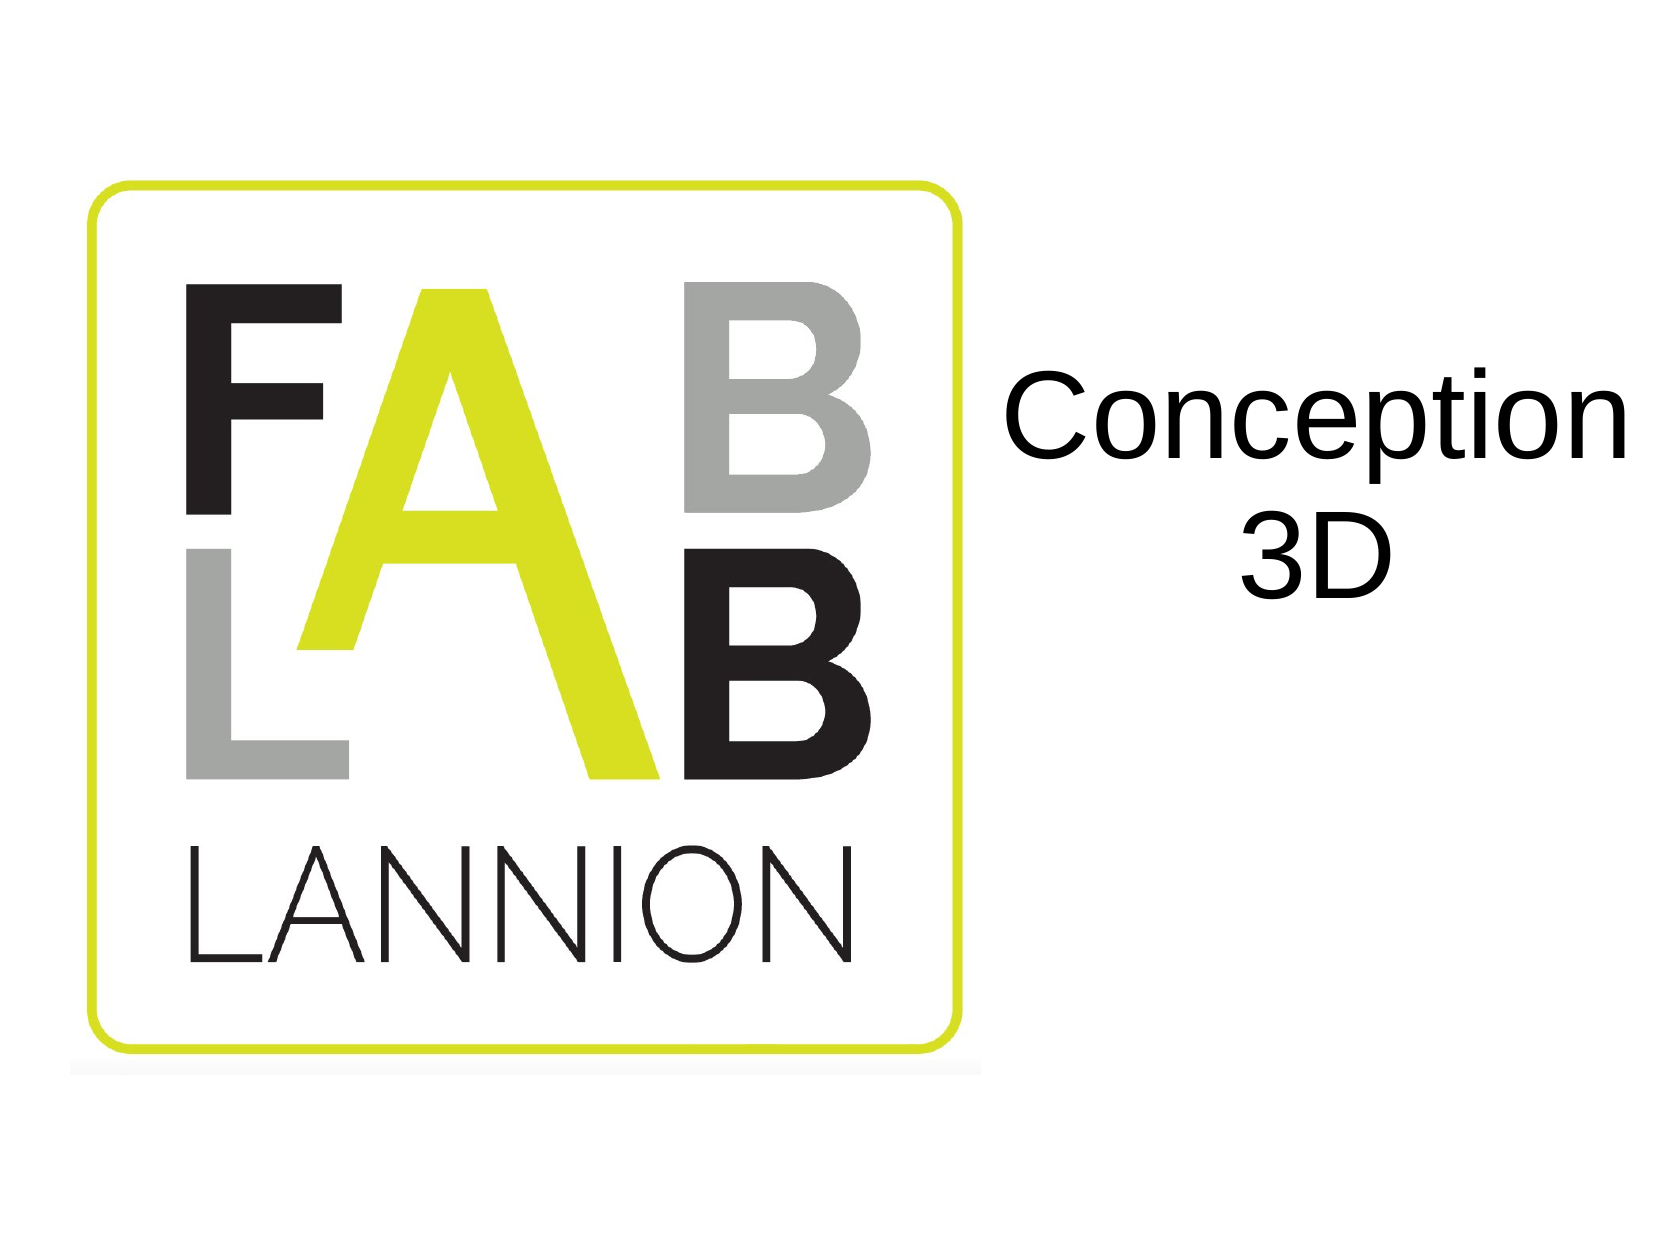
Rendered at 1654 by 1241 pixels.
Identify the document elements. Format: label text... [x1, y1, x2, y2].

text_box Conception 3D [980, 338, 1654, 773]
picture [70, 165, 981, 1075]
